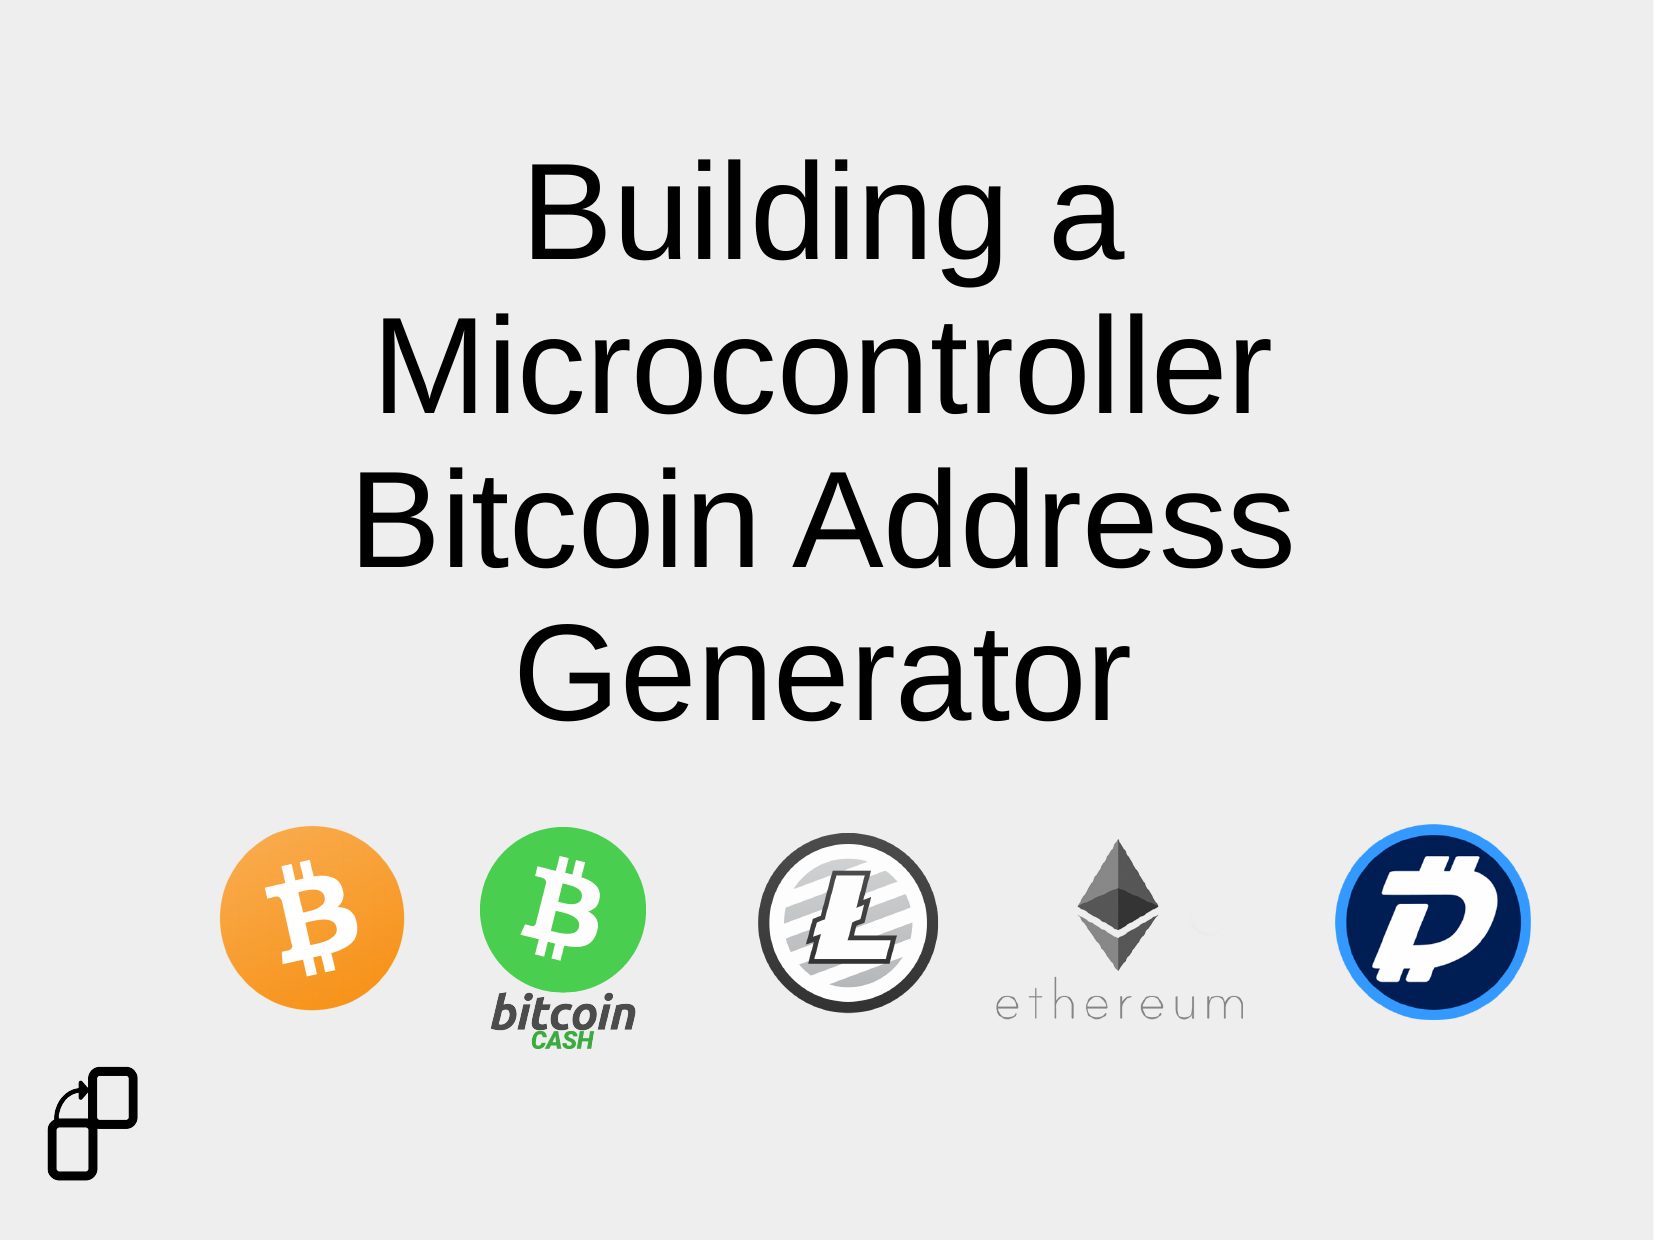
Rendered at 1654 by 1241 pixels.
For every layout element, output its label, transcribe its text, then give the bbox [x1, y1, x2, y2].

picture [188, 794, 436, 1042]
picture [30, 1062, 153, 1186]
picture [480, 773, 1250, 1073]
title Building a Microcontroller Bitcoin Address Generator [71, 75, 1576, 811]
picture [1335, 824, 1531, 1021]
